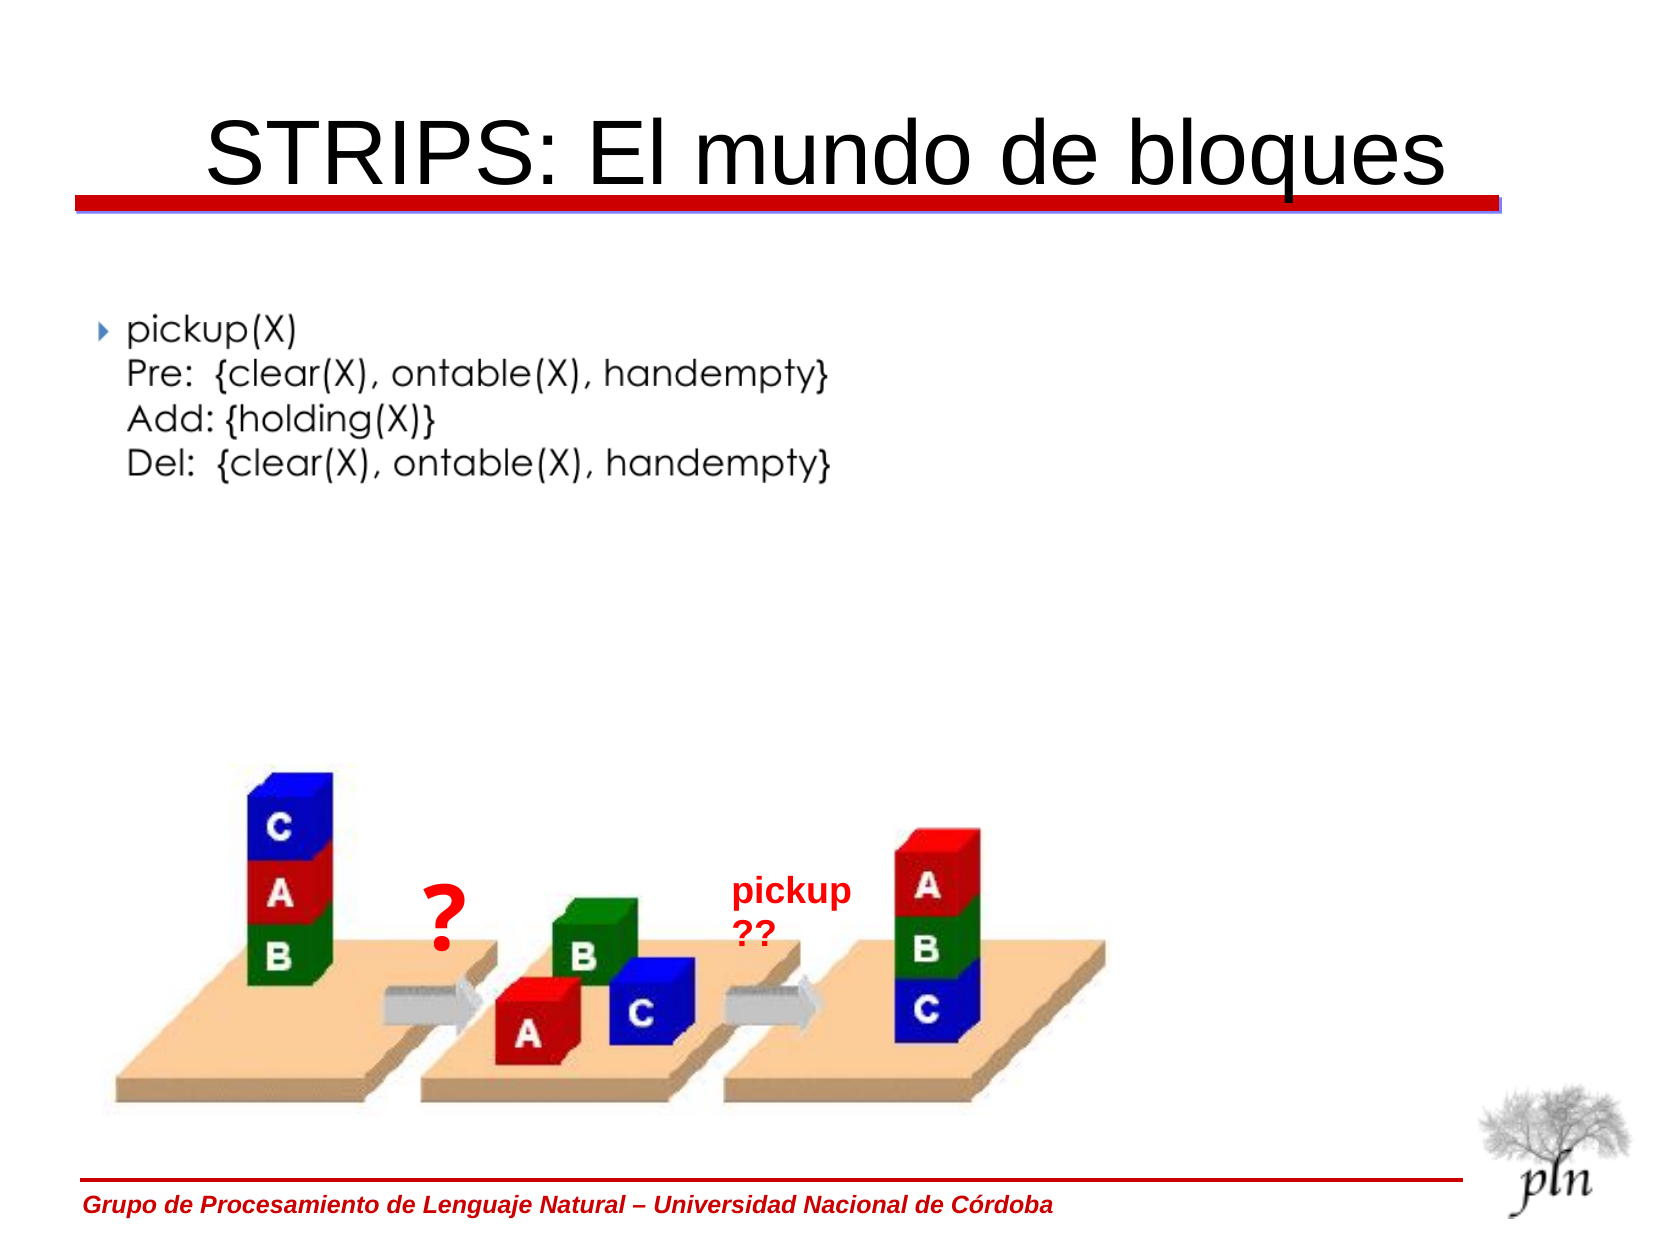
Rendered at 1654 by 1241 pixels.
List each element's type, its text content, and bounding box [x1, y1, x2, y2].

picture [86, 305, 842, 494]
text_box ? [409, 844, 485, 988]
picture [79, 749, 1128, 1126]
picture [1477, 1083, 1635, 1219]
text_box pickup ?? [716, 862, 910, 962]
title STRIPS: El mundo de bloques [82, 56, 1571, 250]
